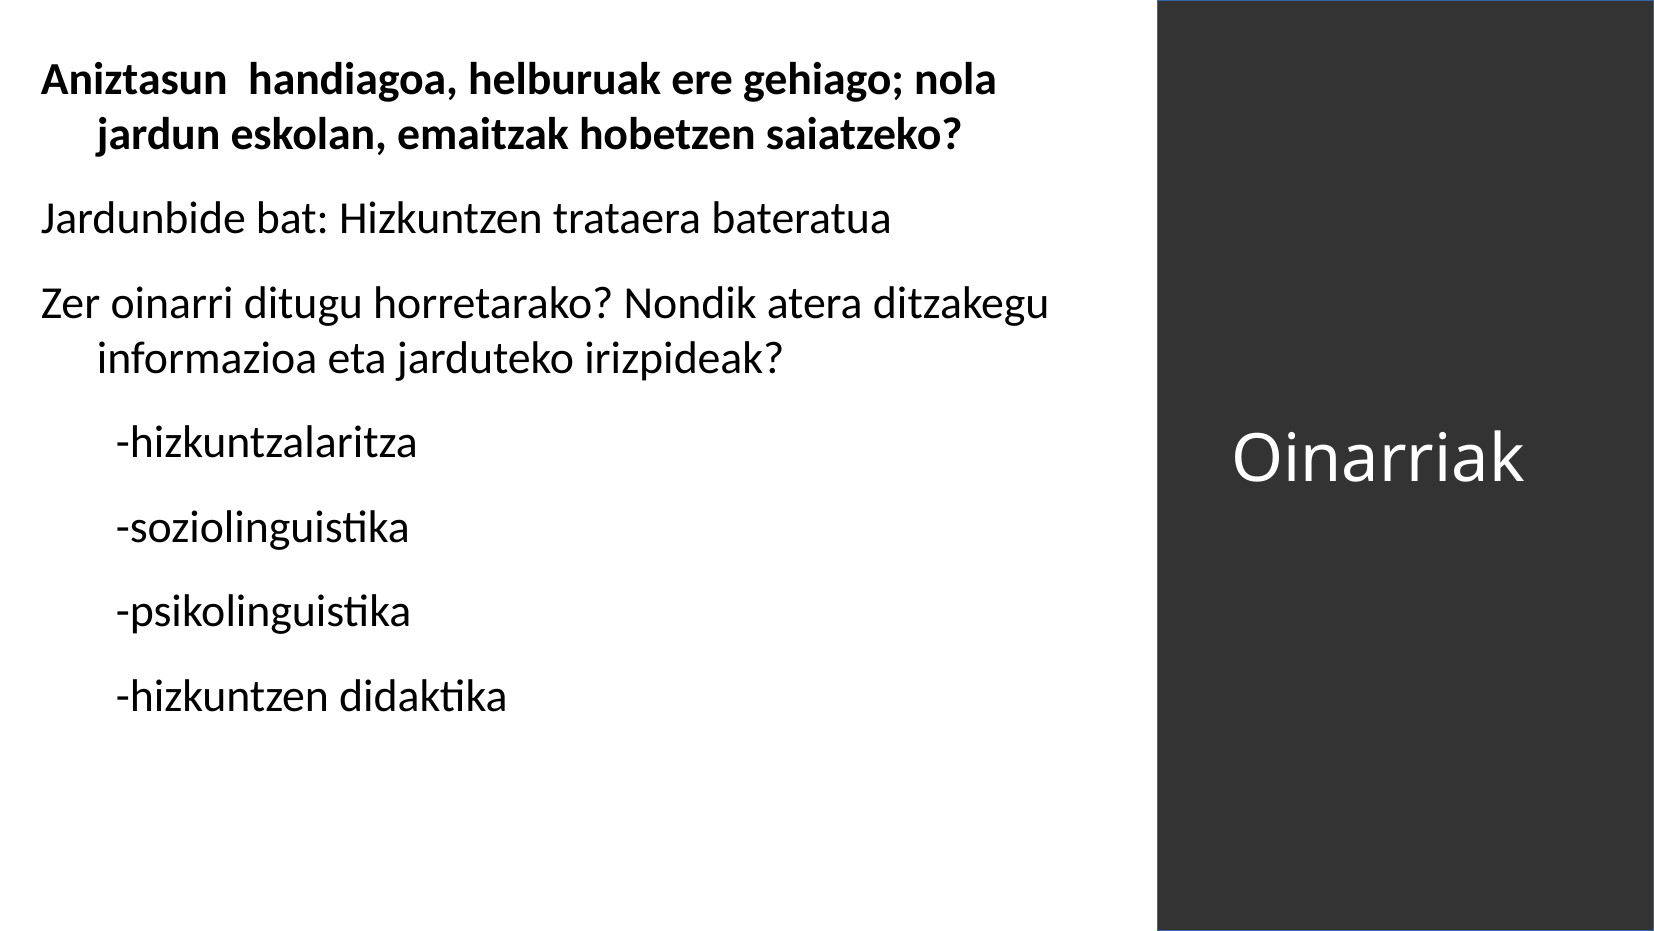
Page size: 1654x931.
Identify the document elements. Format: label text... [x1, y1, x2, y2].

title Oinarriak [1216, 47, 1619, 862]
list Aniztasun handiagoa, helburuak ere gehiago; nola jardun eskolan, emaitzak hobetzen saiatzeko? Jardunbide bat: Hizkuntzen trataera bateratua Zer oinarri ditugu horretarako? Nondik atera ditzakegu informazioa eta jarduteko irizpideak? -hizkuntzalaritza -soziolinguistika -psikolinguistika -hizkuntzen didaktika [25, 40, 1134, 898]
